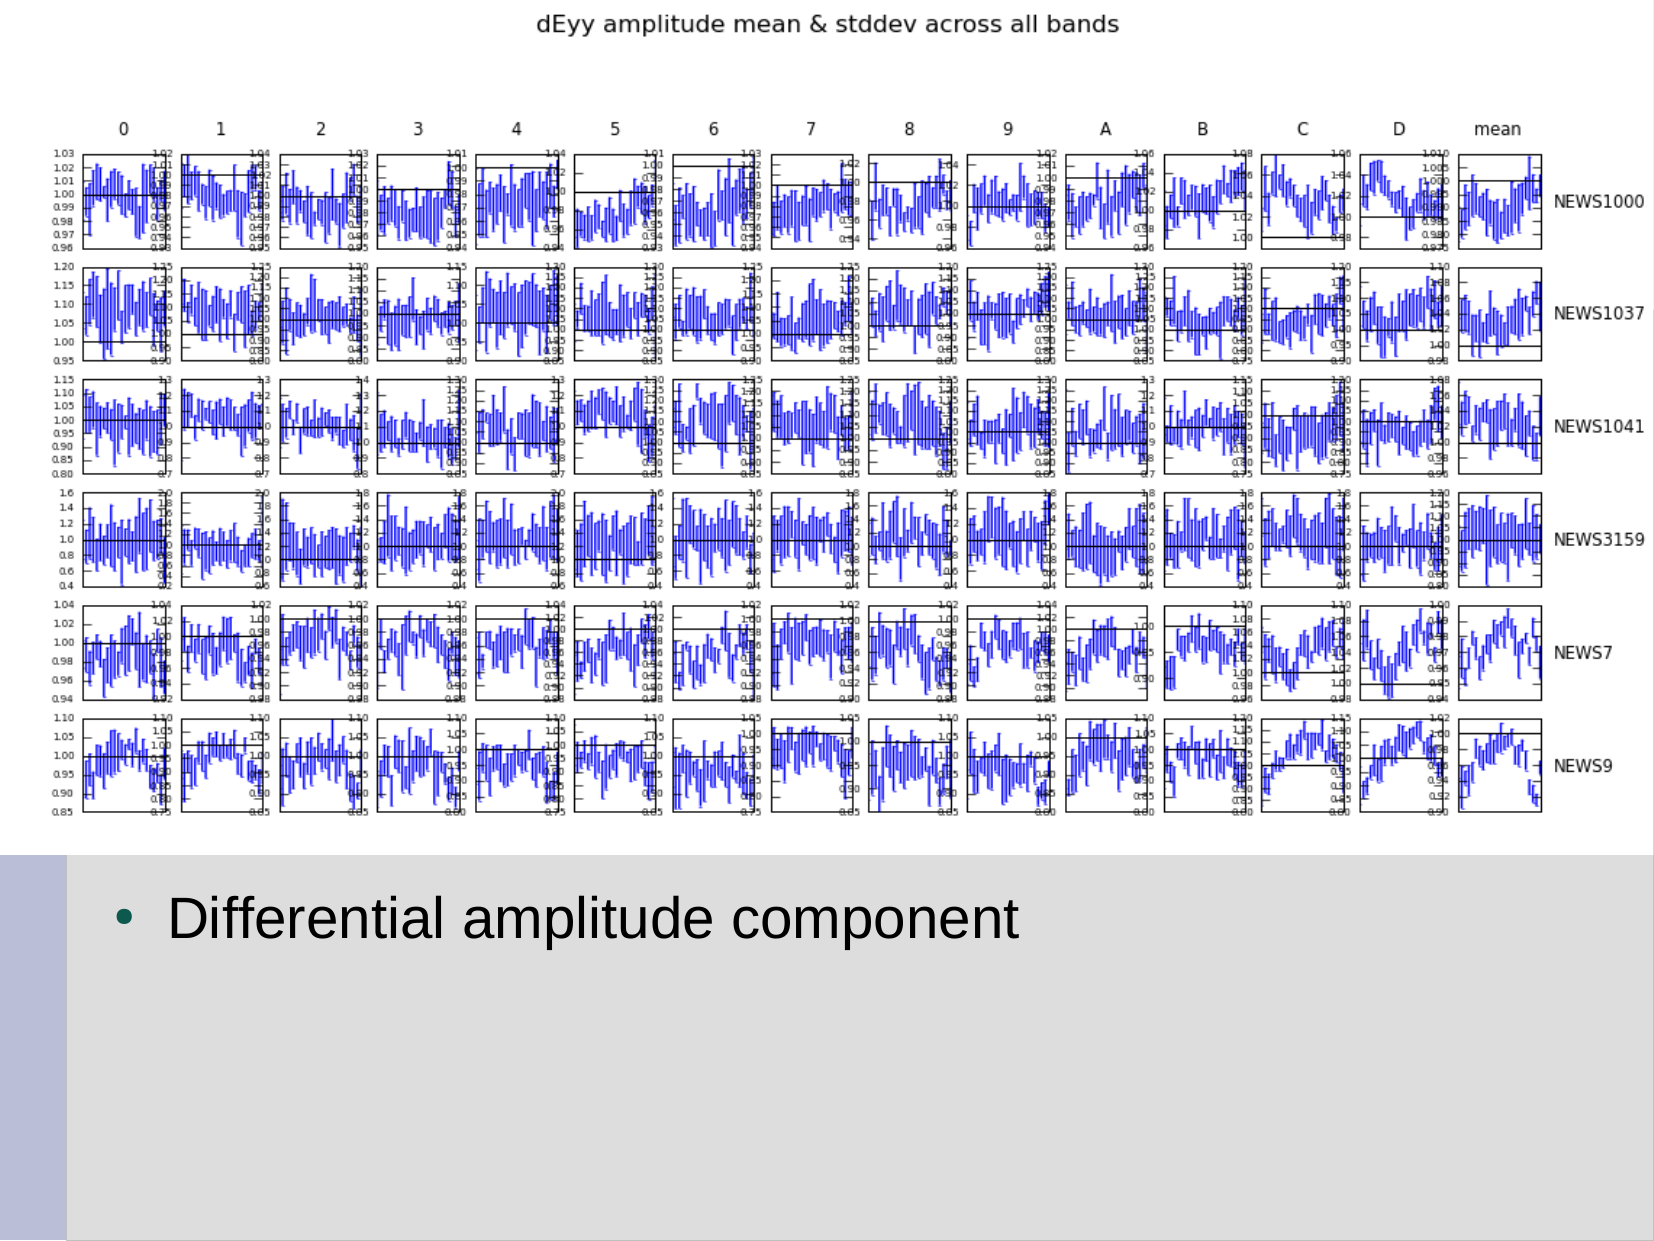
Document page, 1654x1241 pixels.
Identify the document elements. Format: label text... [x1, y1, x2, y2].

picture [0, 0, 1654, 855]
list Differential amplitude component [96, 885, 1536, 1195]
